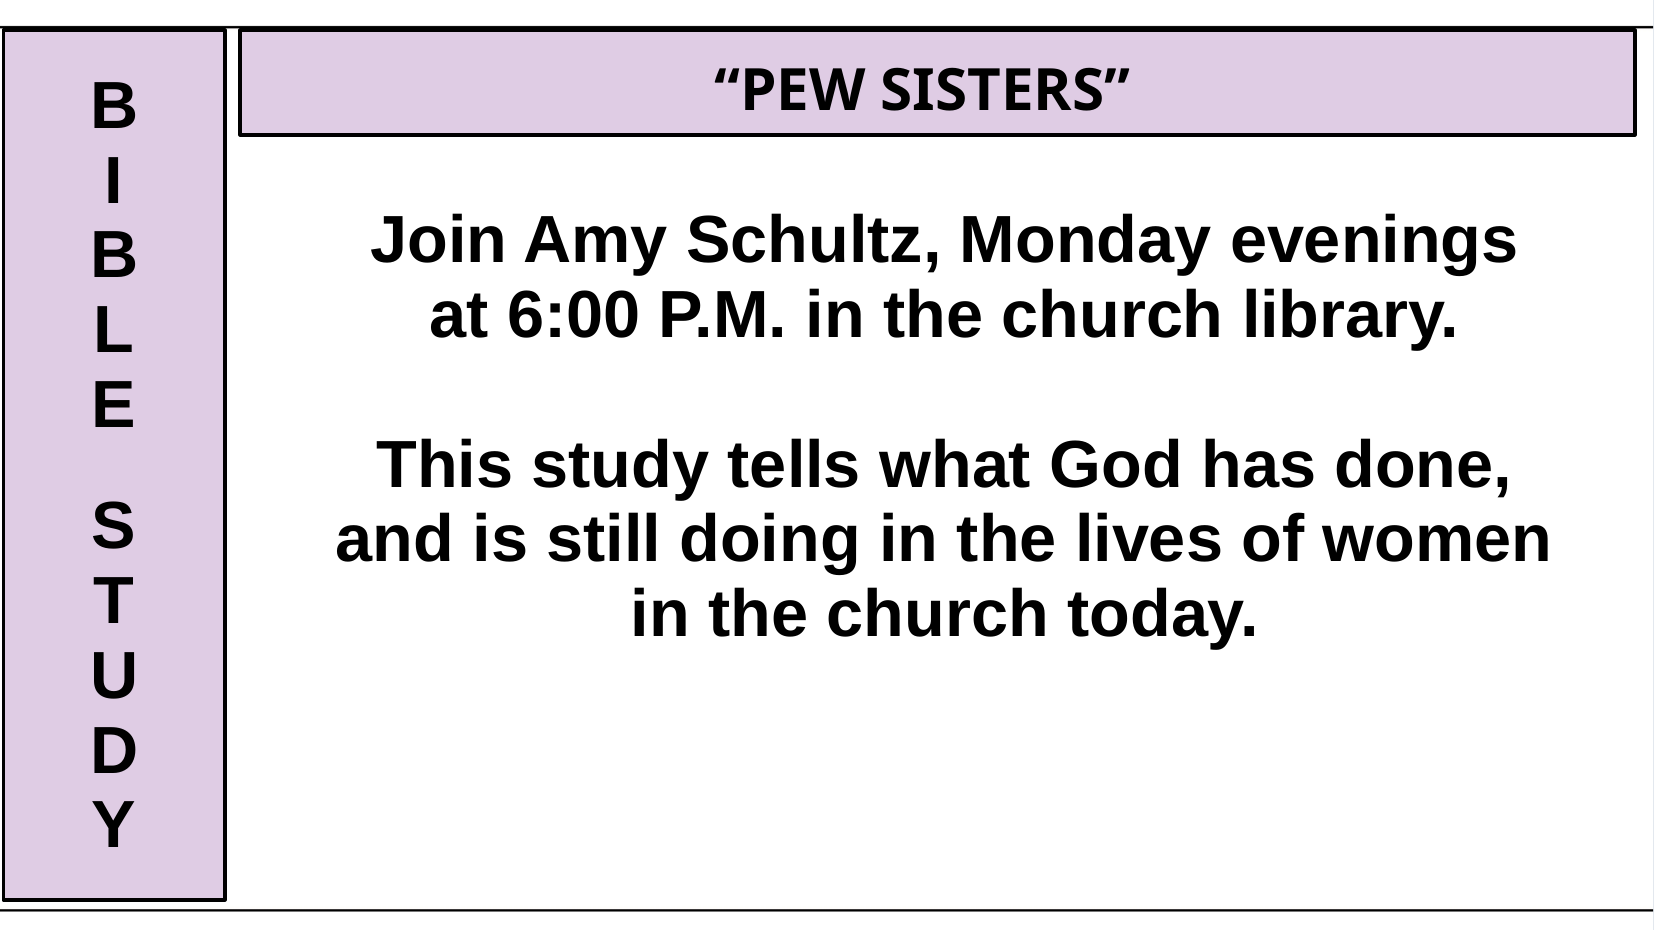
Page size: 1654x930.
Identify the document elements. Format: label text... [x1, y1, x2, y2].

text_box [240, 29, 1636, 135]
picture [0, 0, 1654, 930]
text_box “PEW SISTERS” [255, 40, 1591, 134]
text_box B I B L E S T U D Y [3, 29, 226, 901]
text_box Join Amy Schultz, Monday evenings at 6:00 P.M. in the church library. This study tells what God has done, and is still doing in the lives of women in the church today. [300, 194, 1591, 659]
